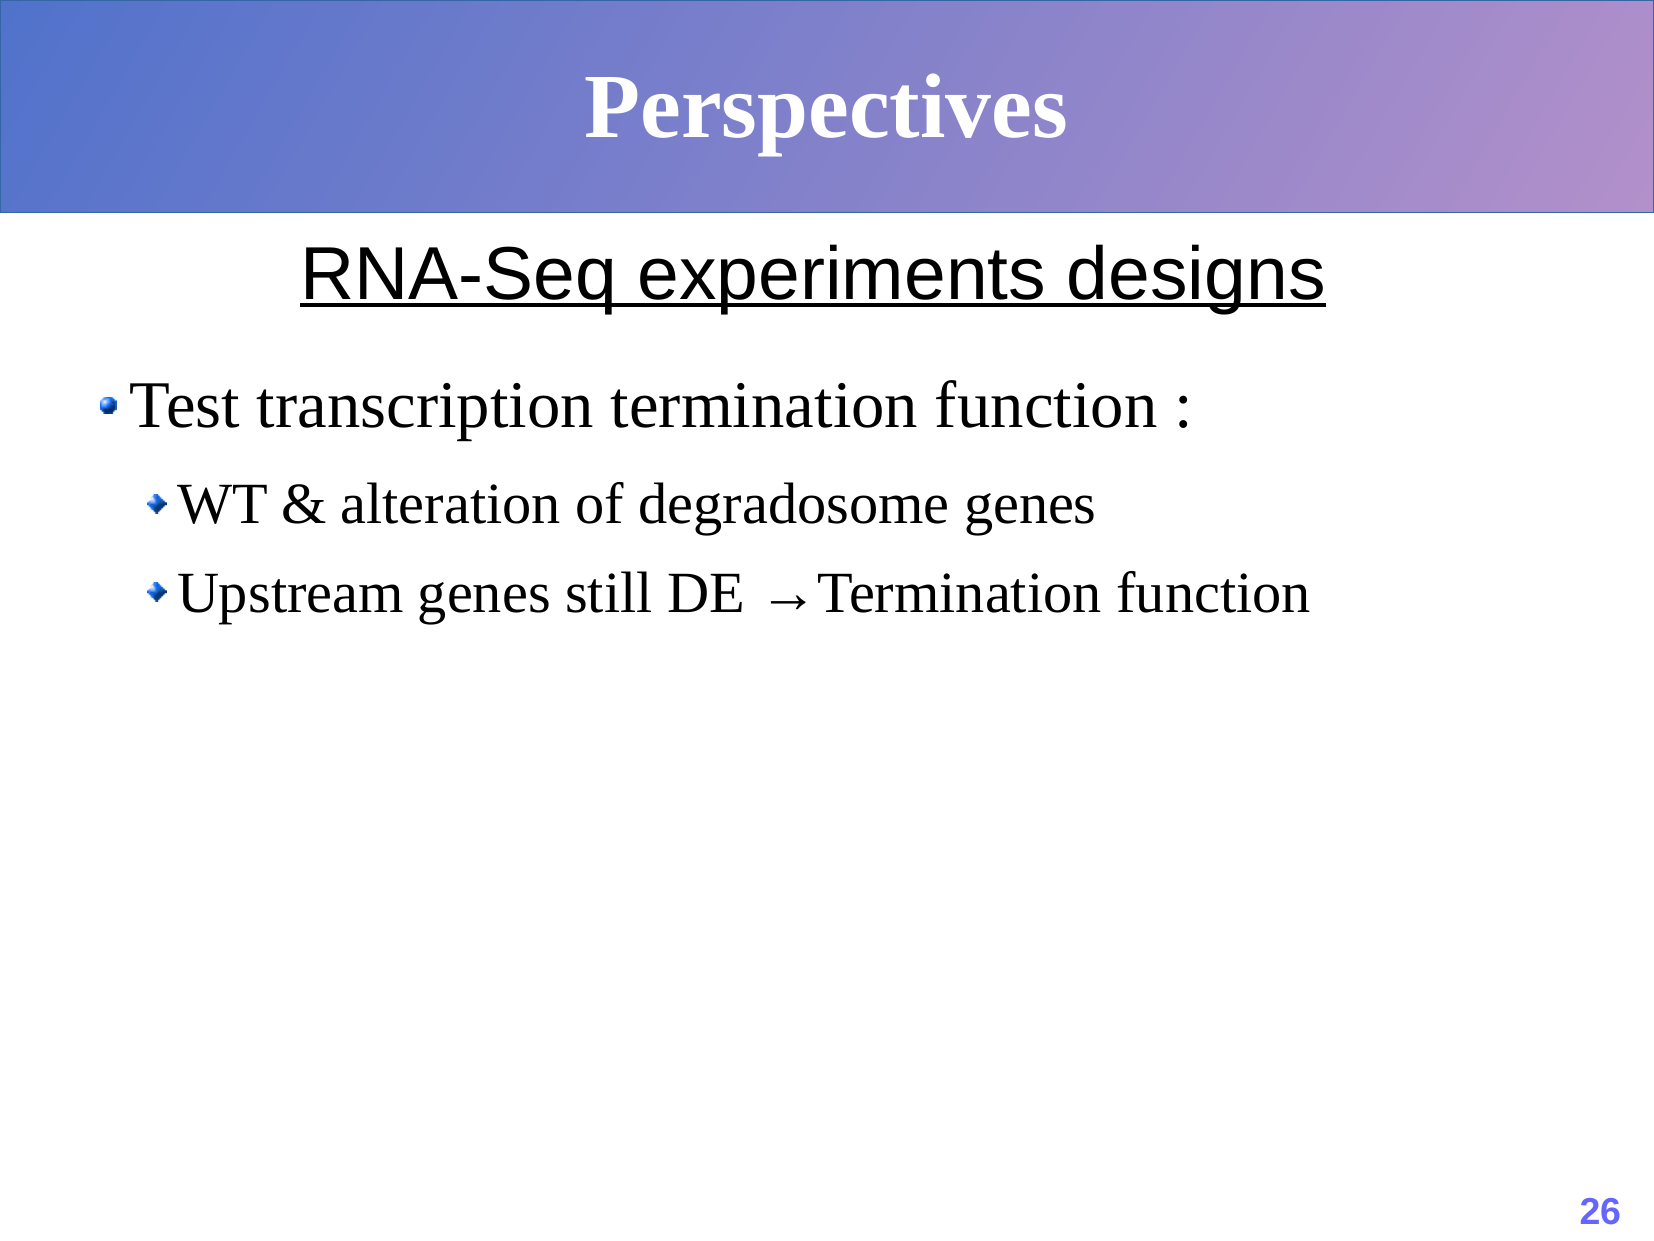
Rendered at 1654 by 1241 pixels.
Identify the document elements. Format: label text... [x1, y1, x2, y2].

list Test transcription termination function : WT & alteration of degradosome genes Upstream genes still DE →Termination function [82, 368, 1571, 1158]
title Perspectives [82, 23, 1571, 189]
text_box 26 [1564, 1183, 1642, 1241]
text_box RNA-Seq experiments designs [249, 223, 1404, 323]
